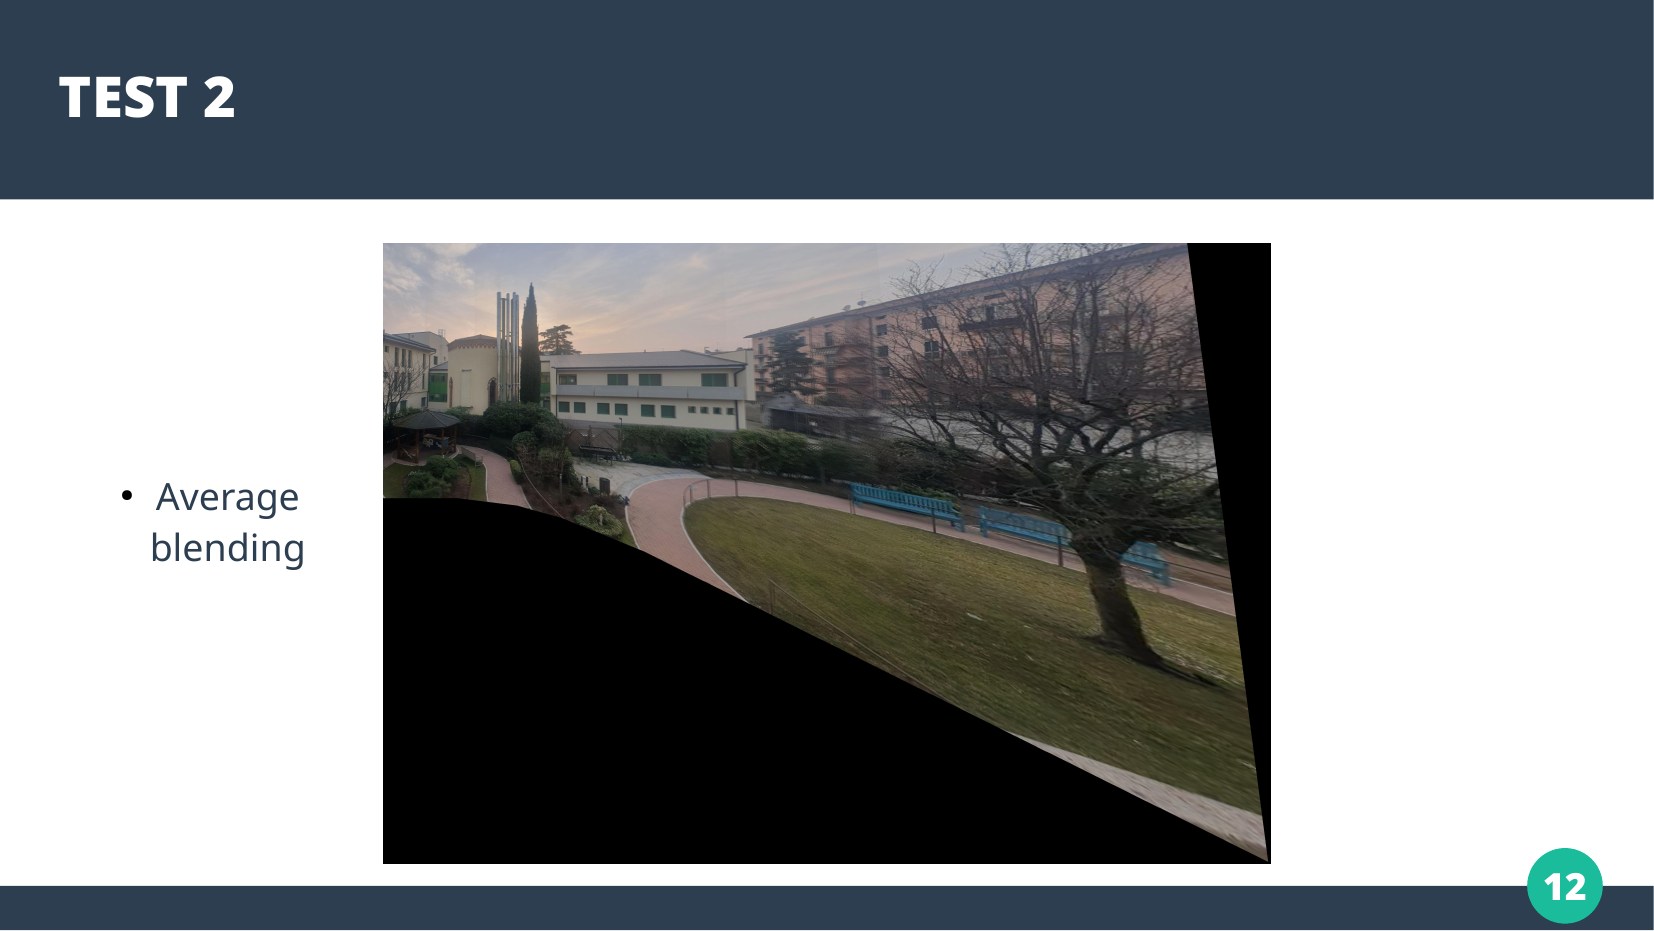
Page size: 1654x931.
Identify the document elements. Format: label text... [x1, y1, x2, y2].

text_box Average blending [37, 443, 384, 601]
title TEST 2 [59, 37, 1595, 155]
picture [383, 243, 1271, 864]
